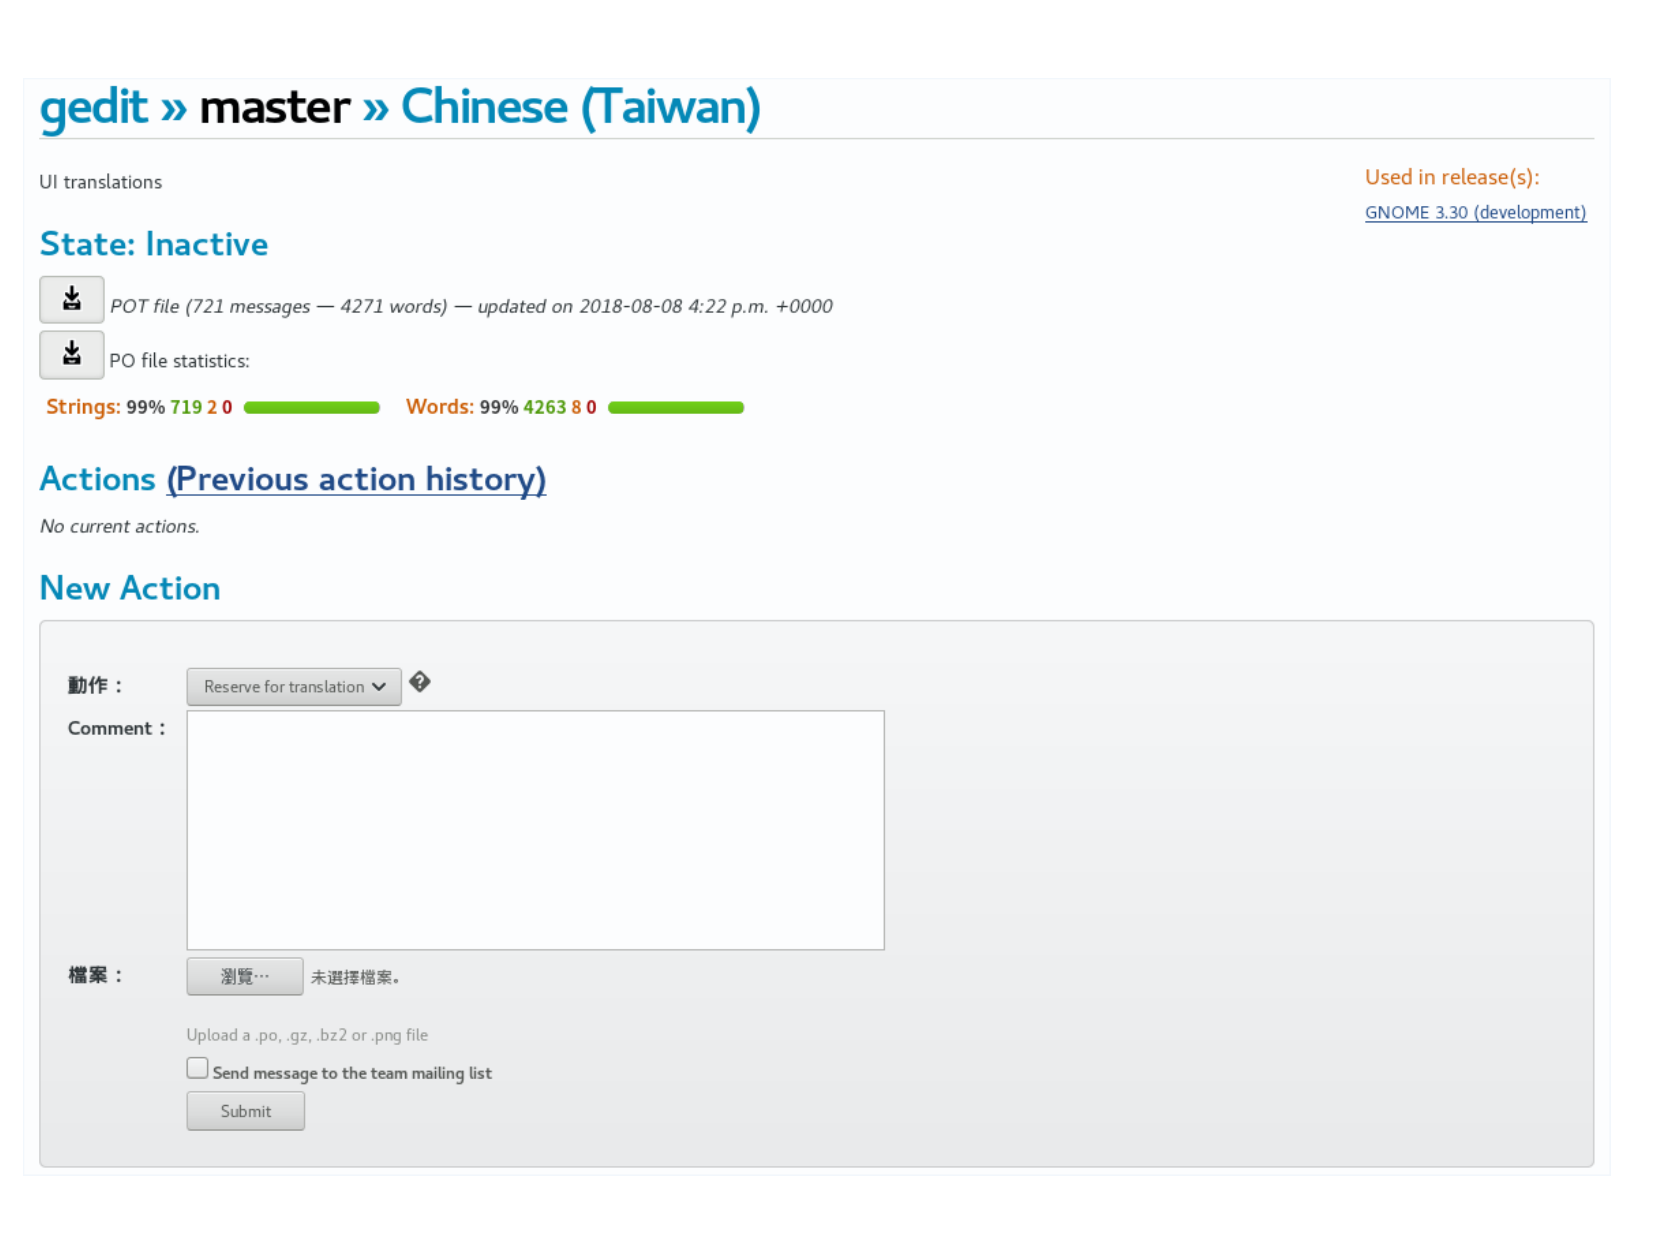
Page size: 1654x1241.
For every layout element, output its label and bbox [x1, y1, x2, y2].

picture [23, 78, 1611, 1176]
